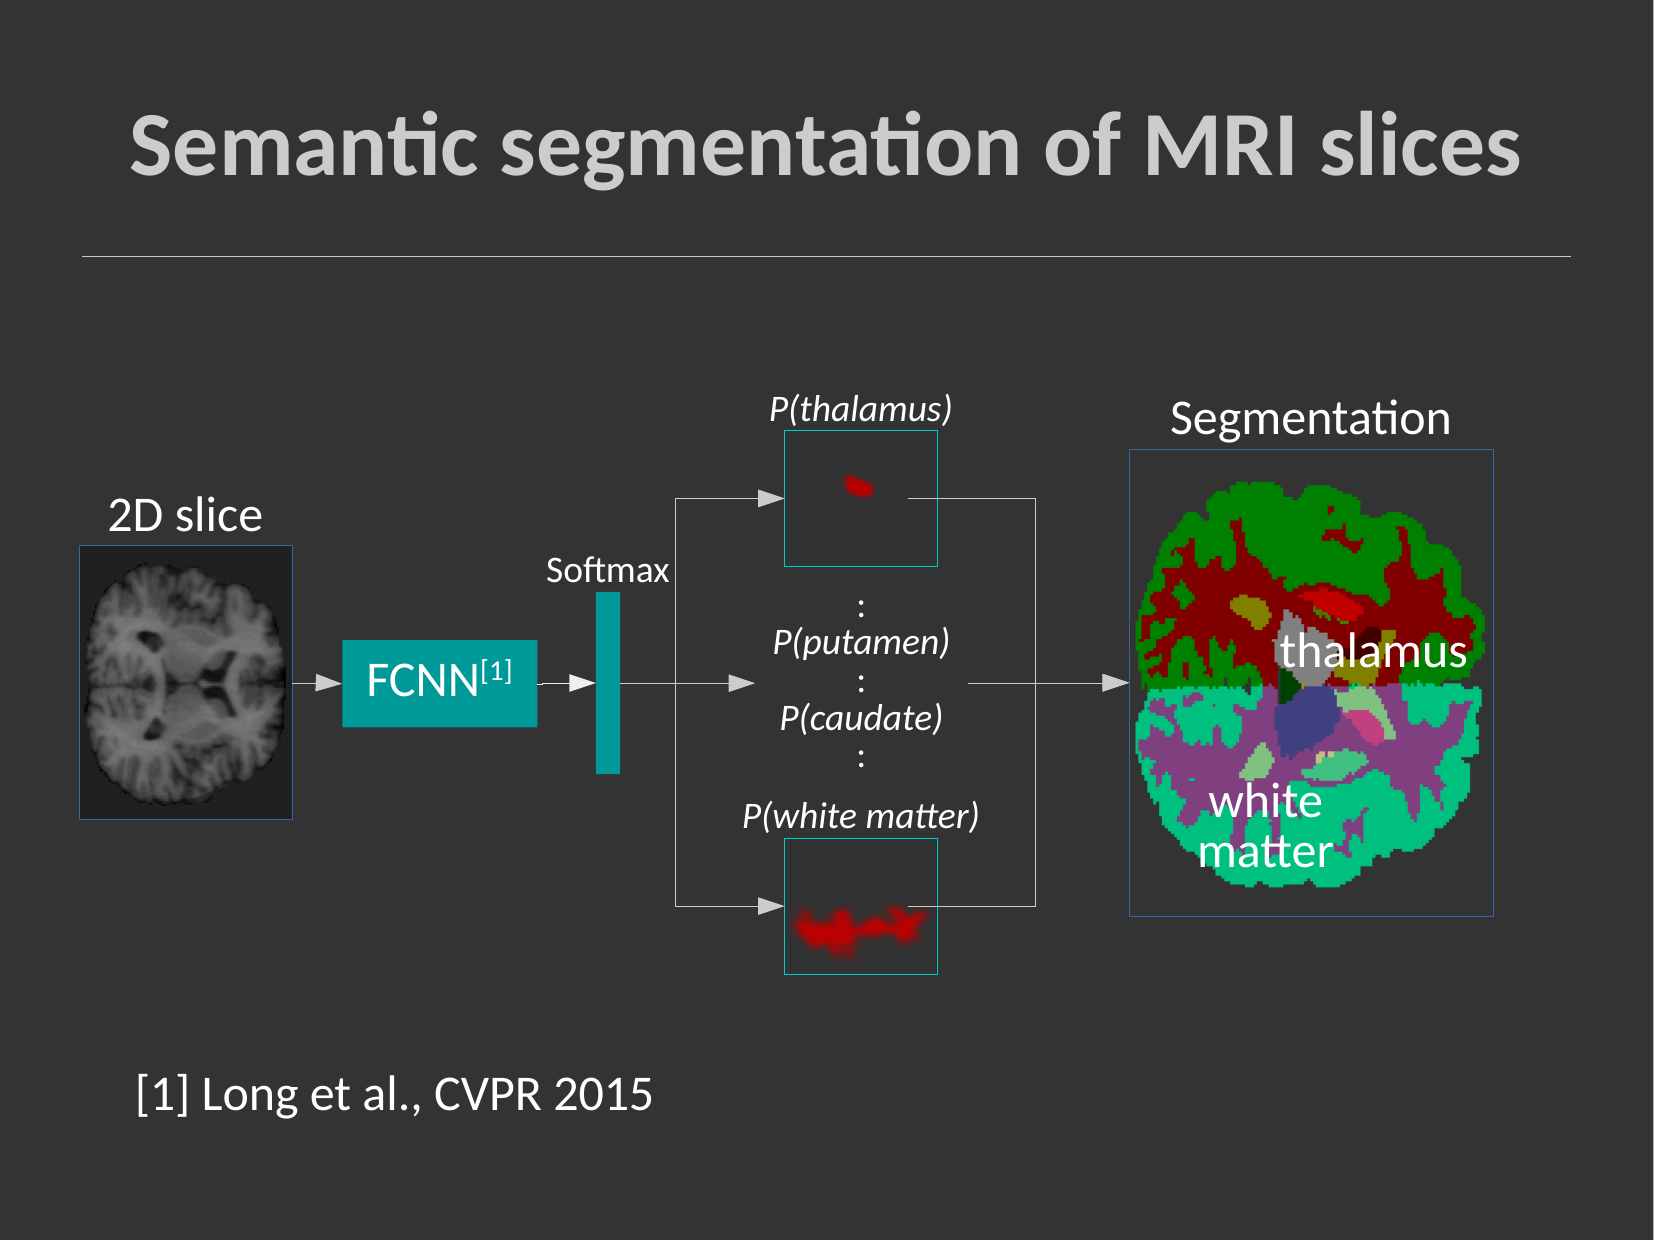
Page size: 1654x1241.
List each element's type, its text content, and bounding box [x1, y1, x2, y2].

text_box FCNN[1] [342, 640, 538, 728]
title Semantic segmentation of MRI slices [82, 49, 1571, 257]
text_box thalamus [1254, 622, 1494, 688]
text_box Softmax [595, 591, 621, 775]
picture [784, 430, 938, 567]
text_box [1] Long et al., CVPR 2015 [120, 1065, 706, 1180]
text_box : P(putamen) : P(caudate) : [755, 581, 968, 785]
picture [1129, 449, 1494, 917]
text_box white matter [1125, 772, 1407, 896]
picture [784, 838, 938, 975]
picture [79, 545, 293, 820]
